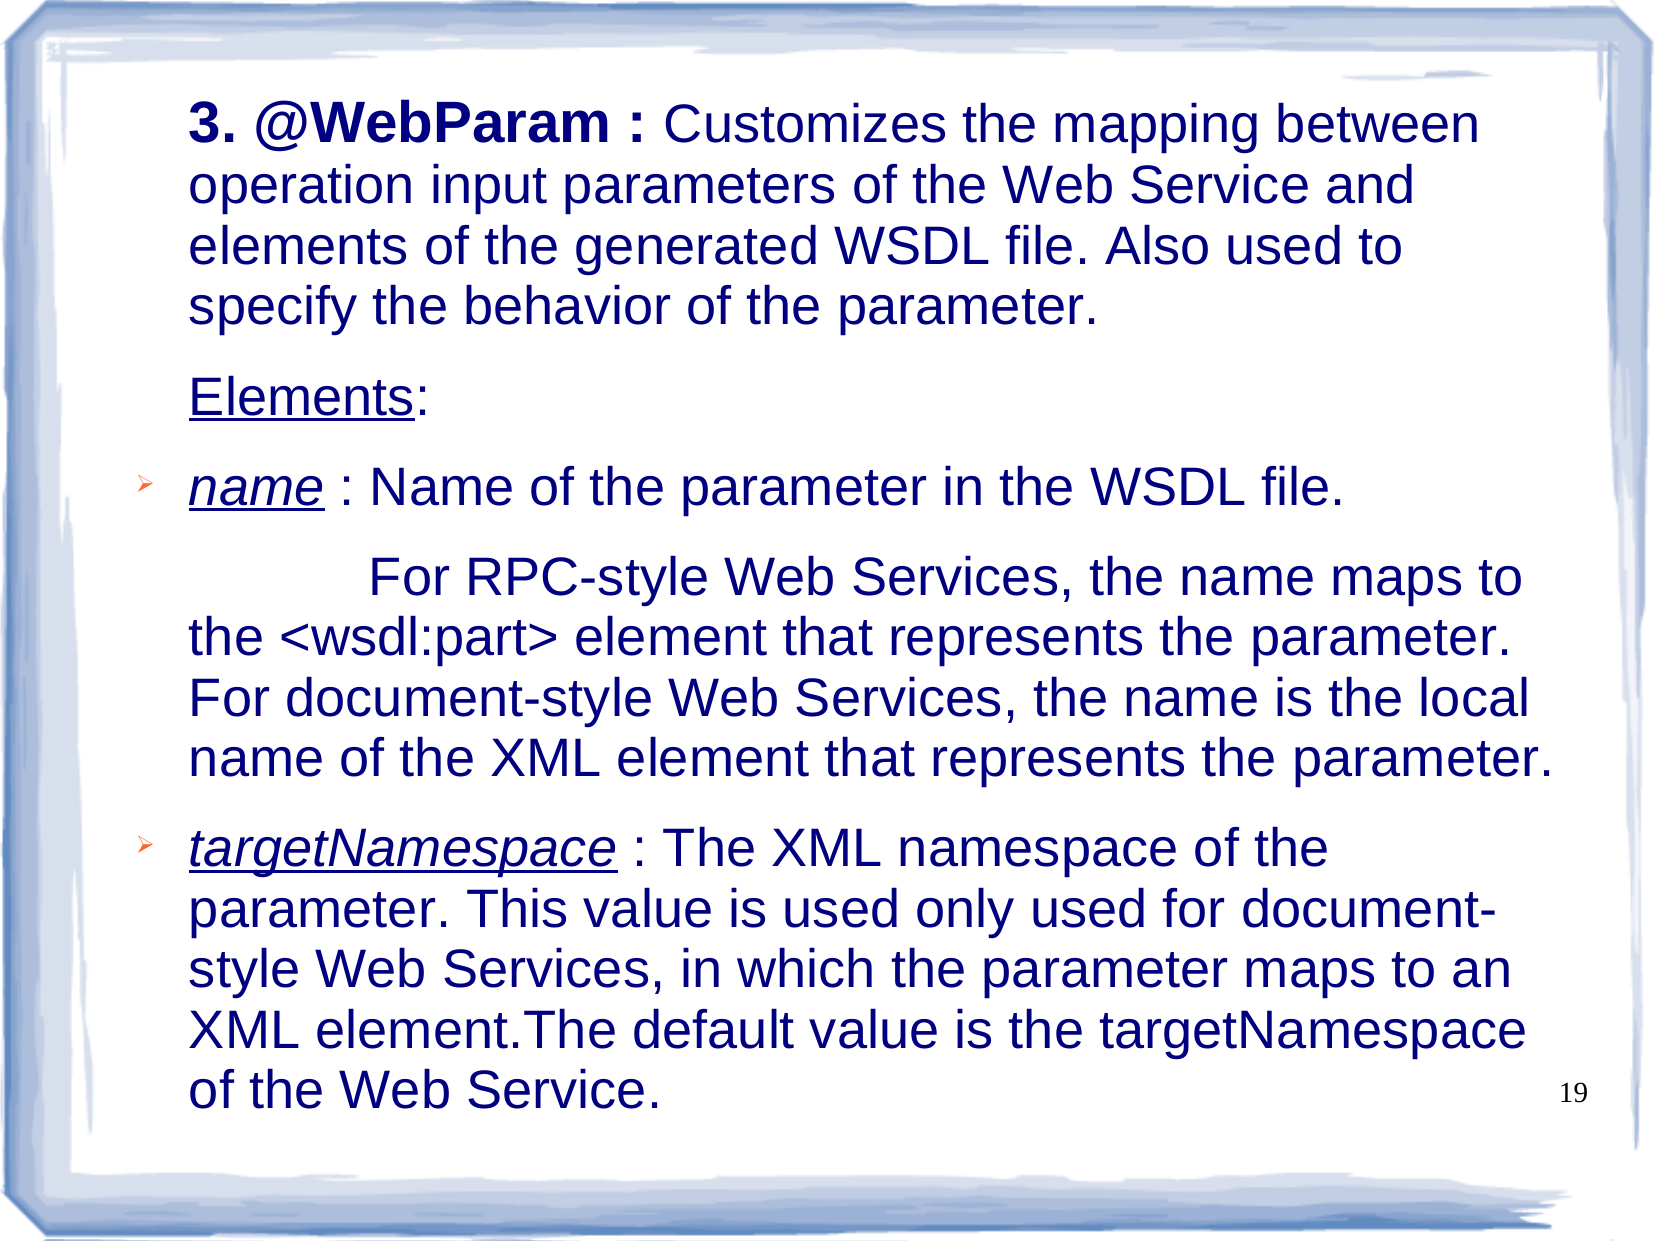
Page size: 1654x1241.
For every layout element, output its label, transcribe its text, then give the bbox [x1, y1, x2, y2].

picture [0, 0, 1654, 1241]
list 3. @WebParam : Customizes the mapping between operation input parameters of the Web Service and elements of the generated WSDL file. Also used to specify the behavior of the parameter. Elements: name : Name of the parameter in the WSDL file. For RPC-style Web Services, the name maps to the <wsdl:part> element that represents the parameter. For document-style Web Services, the name is the local name of the XML element that represents the parameter. targetNamespace : The XML namespace of the parameter. This value is used only used for document-style Web Services, in which the parameter maps to an XML element.The default value is the targetNamespace of the Web Service. [118, 90, 1571, 1241]
